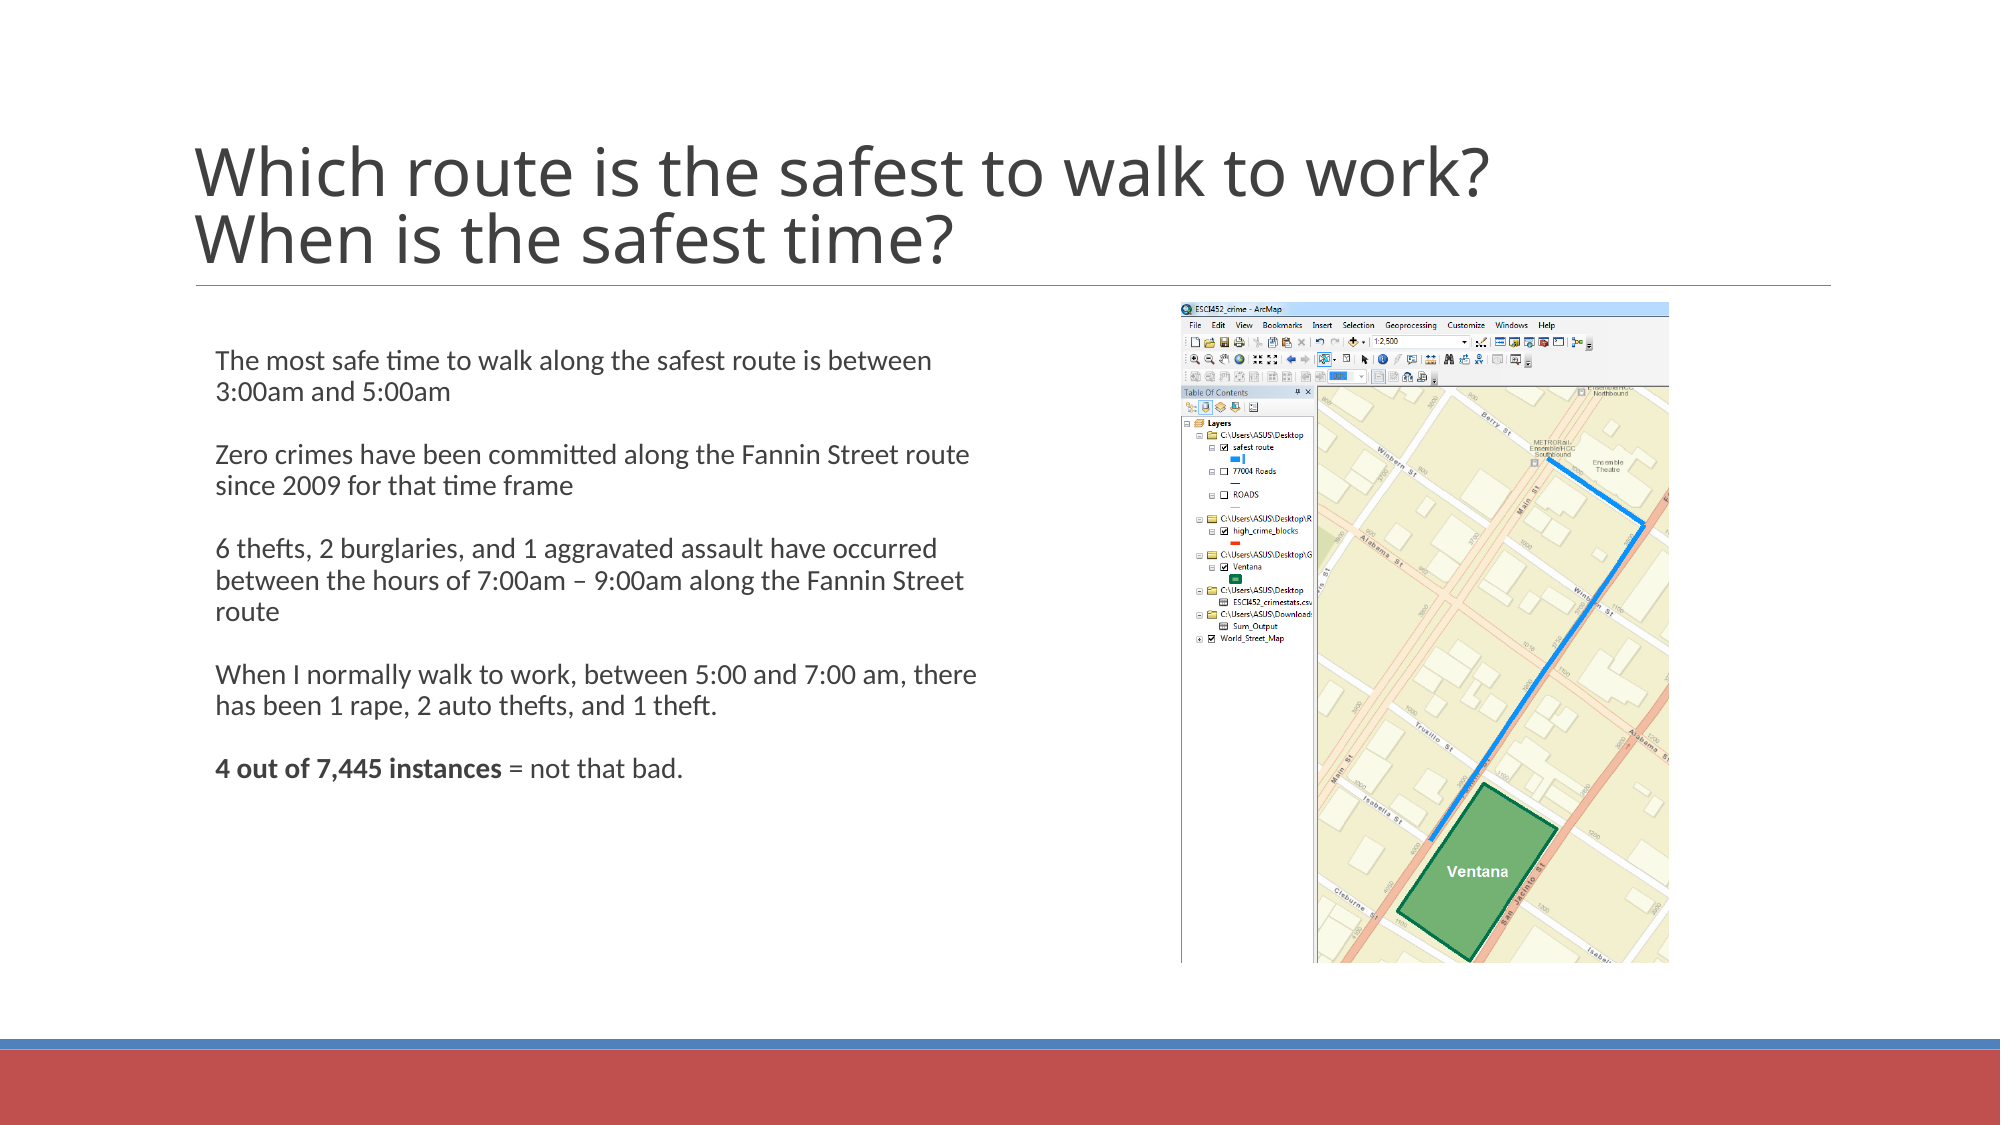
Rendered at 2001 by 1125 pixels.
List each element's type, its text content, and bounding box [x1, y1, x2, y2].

picture [1181, 302, 1669, 963]
text_box The most safe time to walk along the safest route is between 3:00am and 5:00am Zero crimes have been committed along the Fannin Street route since 2009 for that time frame 6 thefts, 2 burglaries, and 1 aggravated assault have occurred between the hours of 7:00am – 9:00am along the Fannin Street route When I normally walk to work, between 5:00 and 7:00 am, there has been 1 rape, 2 auto thefts, and 1 theft. 4 out of 7,445 instances = not that bad. [180, 302, 990, 963]
text_box Which route is the safest to walk to work? When is the safest time? [180, 47, 1830, 285]
